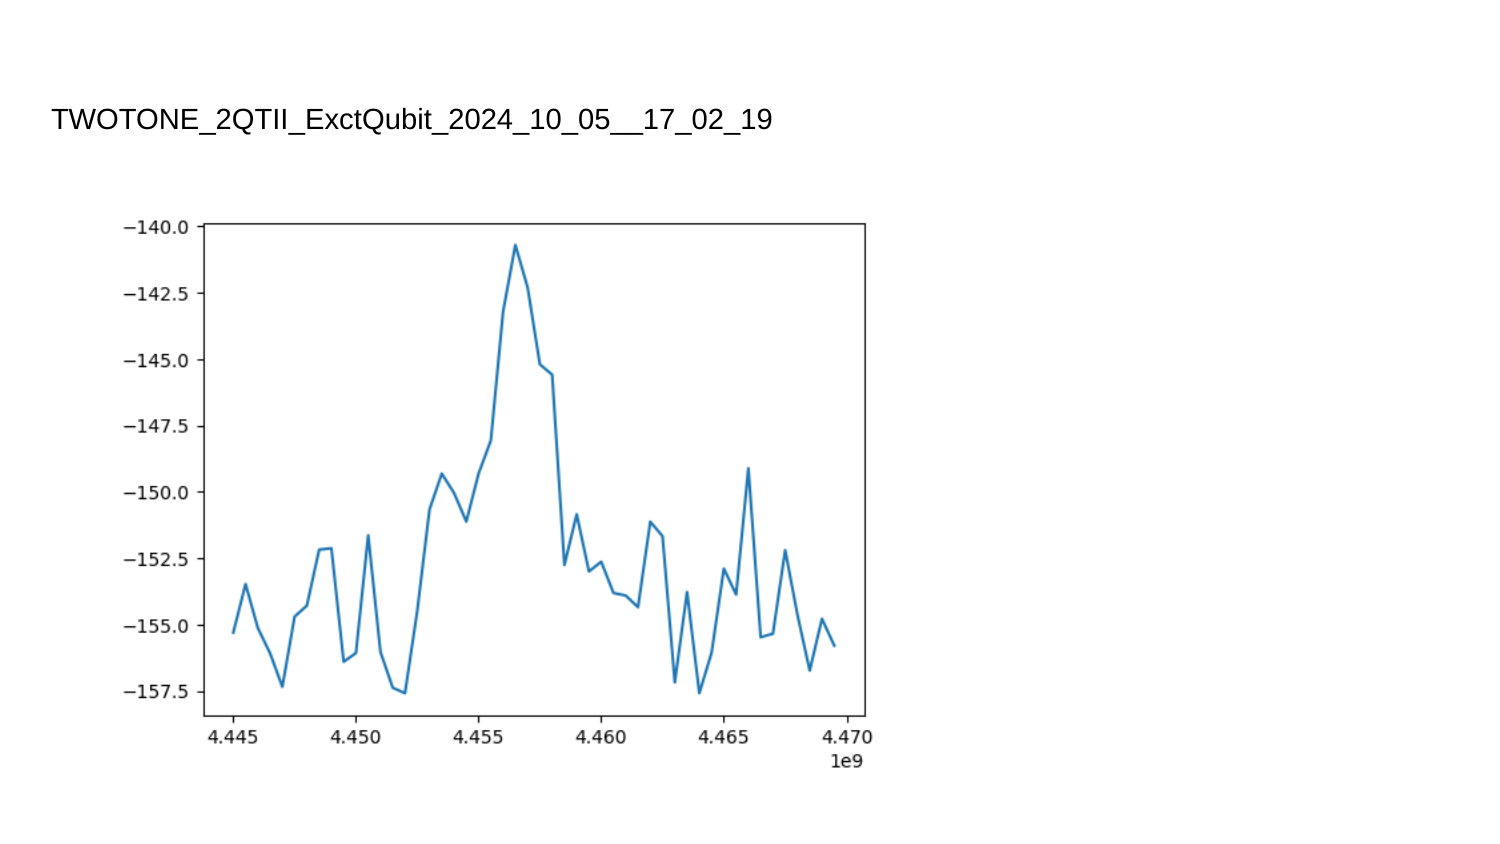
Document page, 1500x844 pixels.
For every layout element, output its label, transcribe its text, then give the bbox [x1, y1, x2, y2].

title TWOTONE_2QTII_ExctQubit_2024_10_05__17_02_19 [51, 72, 1449, 167]
picture [109, 206, 886, 785]
